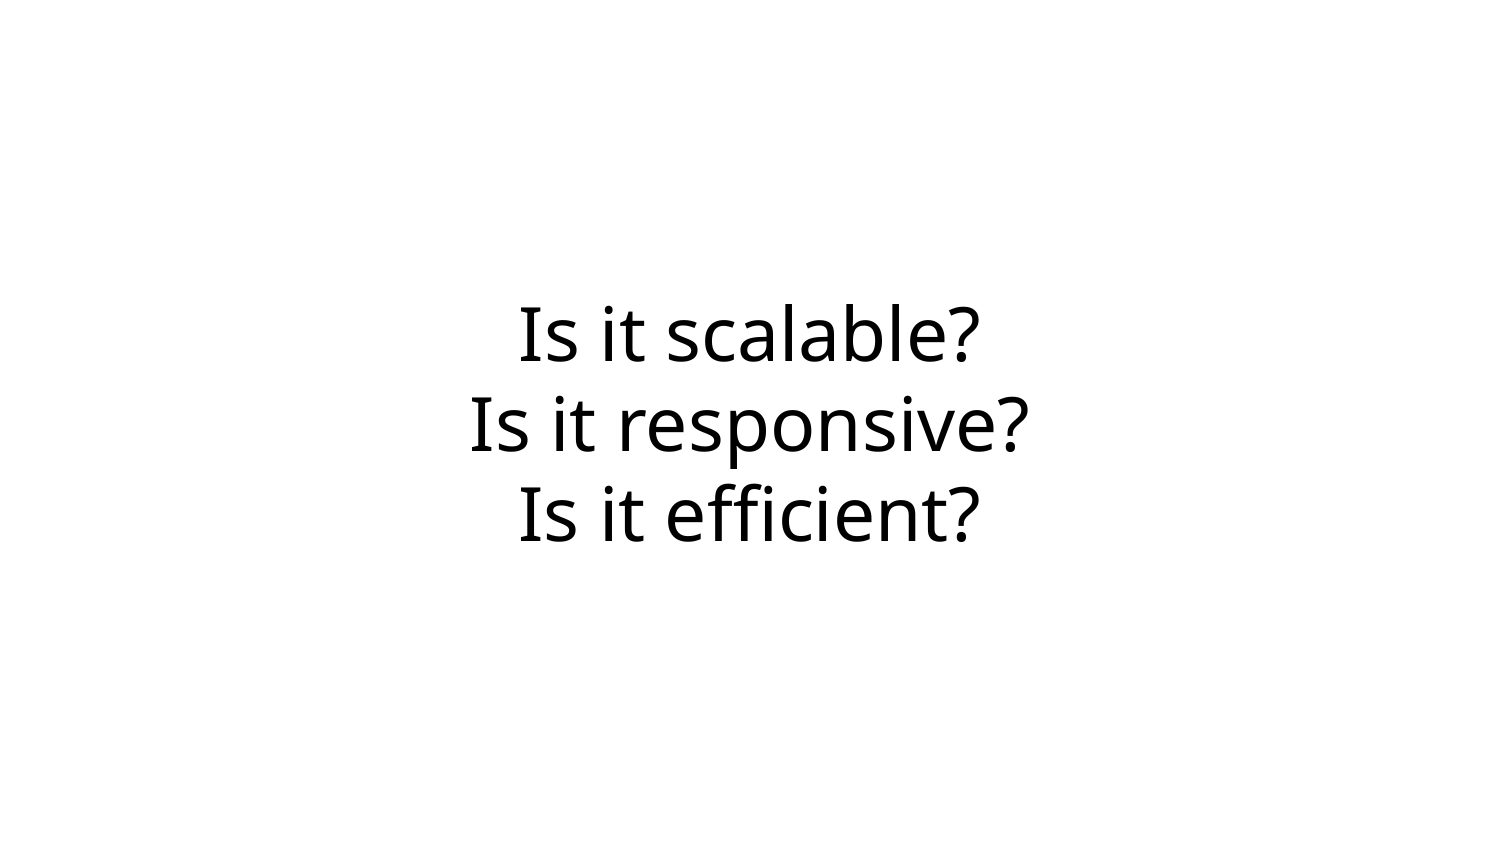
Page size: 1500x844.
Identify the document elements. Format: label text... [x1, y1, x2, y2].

title Is it scalable? Is it responsive? Is it efficient? [51, 274, 1449, 570]
